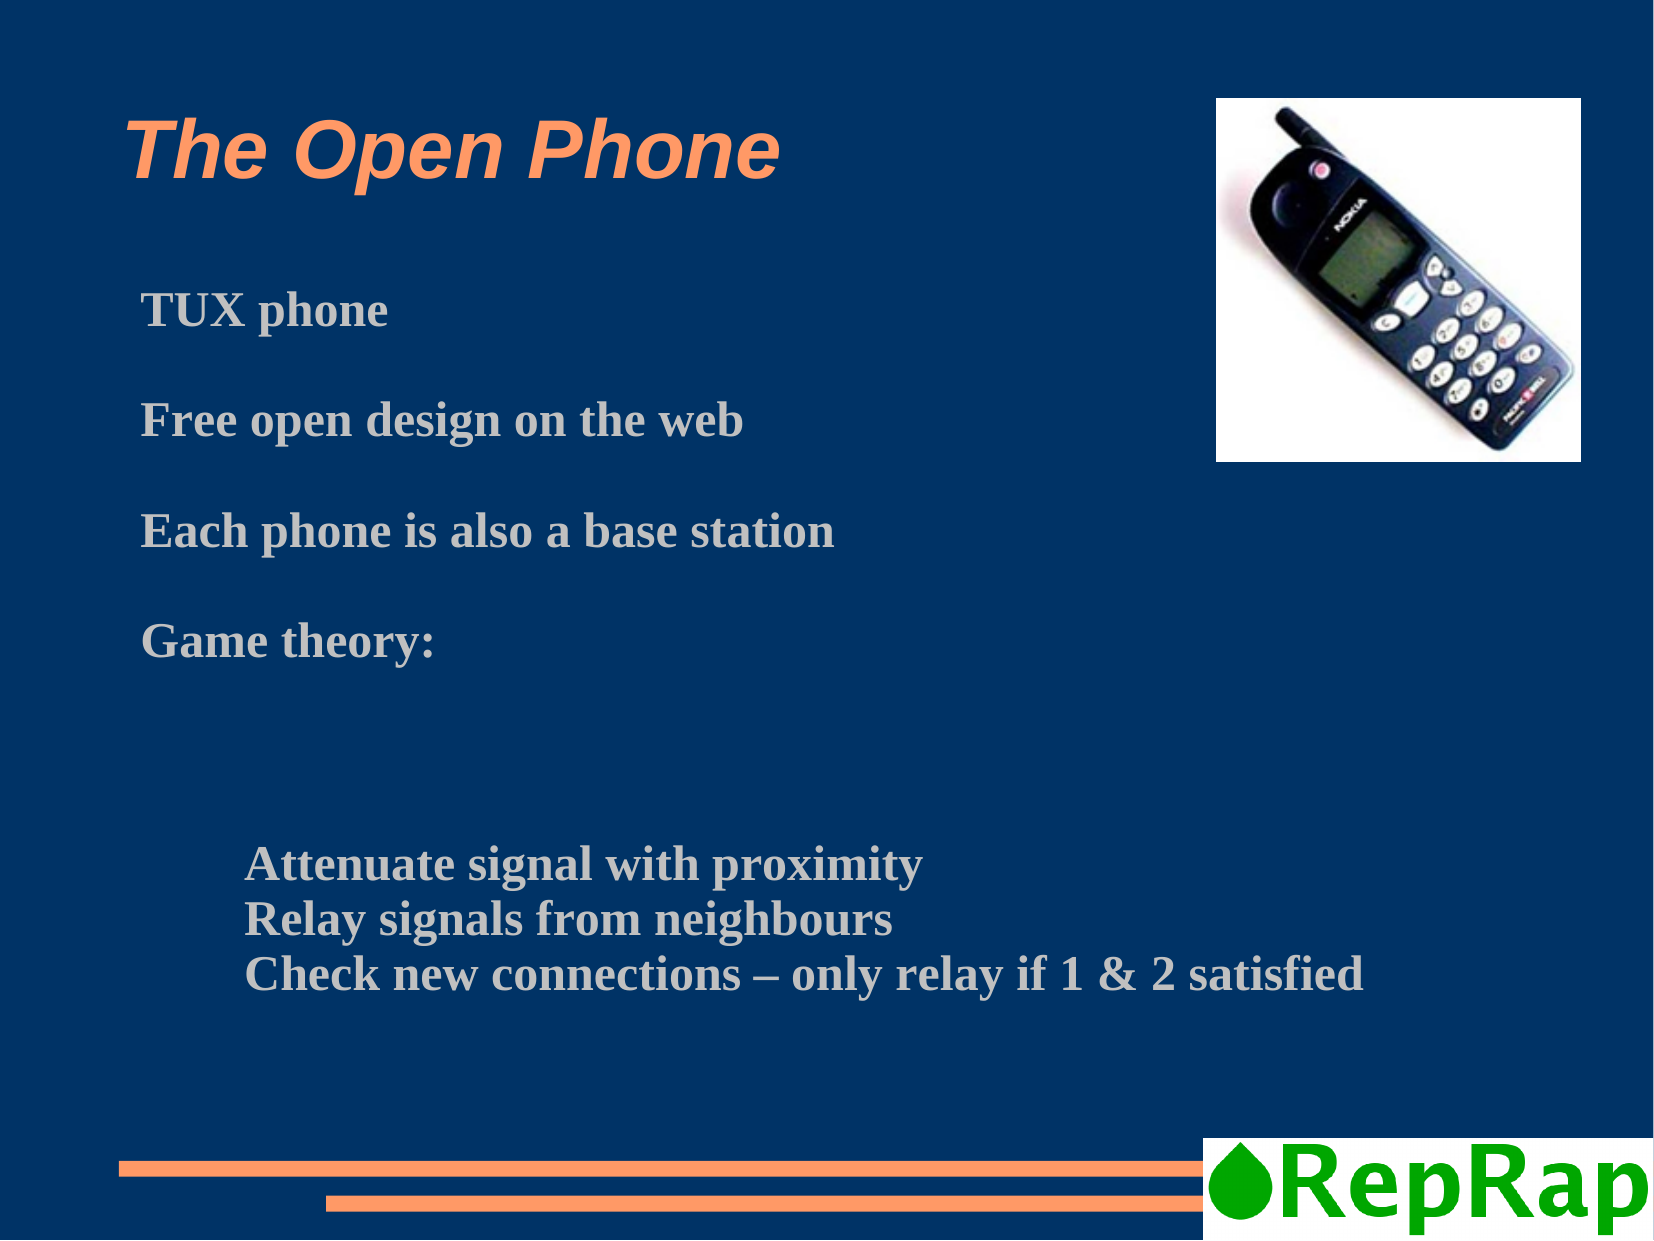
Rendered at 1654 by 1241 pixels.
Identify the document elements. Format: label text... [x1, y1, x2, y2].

picture [1216, 98, 1581, 463]
text_box TUX phone Free open design on the web Each phone is also a base station Game theory: [115, 281, 1099, 1079]
title The Open Phone [121, 46, 1534, 254]
text_box Attenuate signal with proximity Relay signals from neighbours Check new connections – only relay if 1 & 2 satisfied [219, 835, 1618, 1062]
picture [1203, 1138, 1654, 1241]
